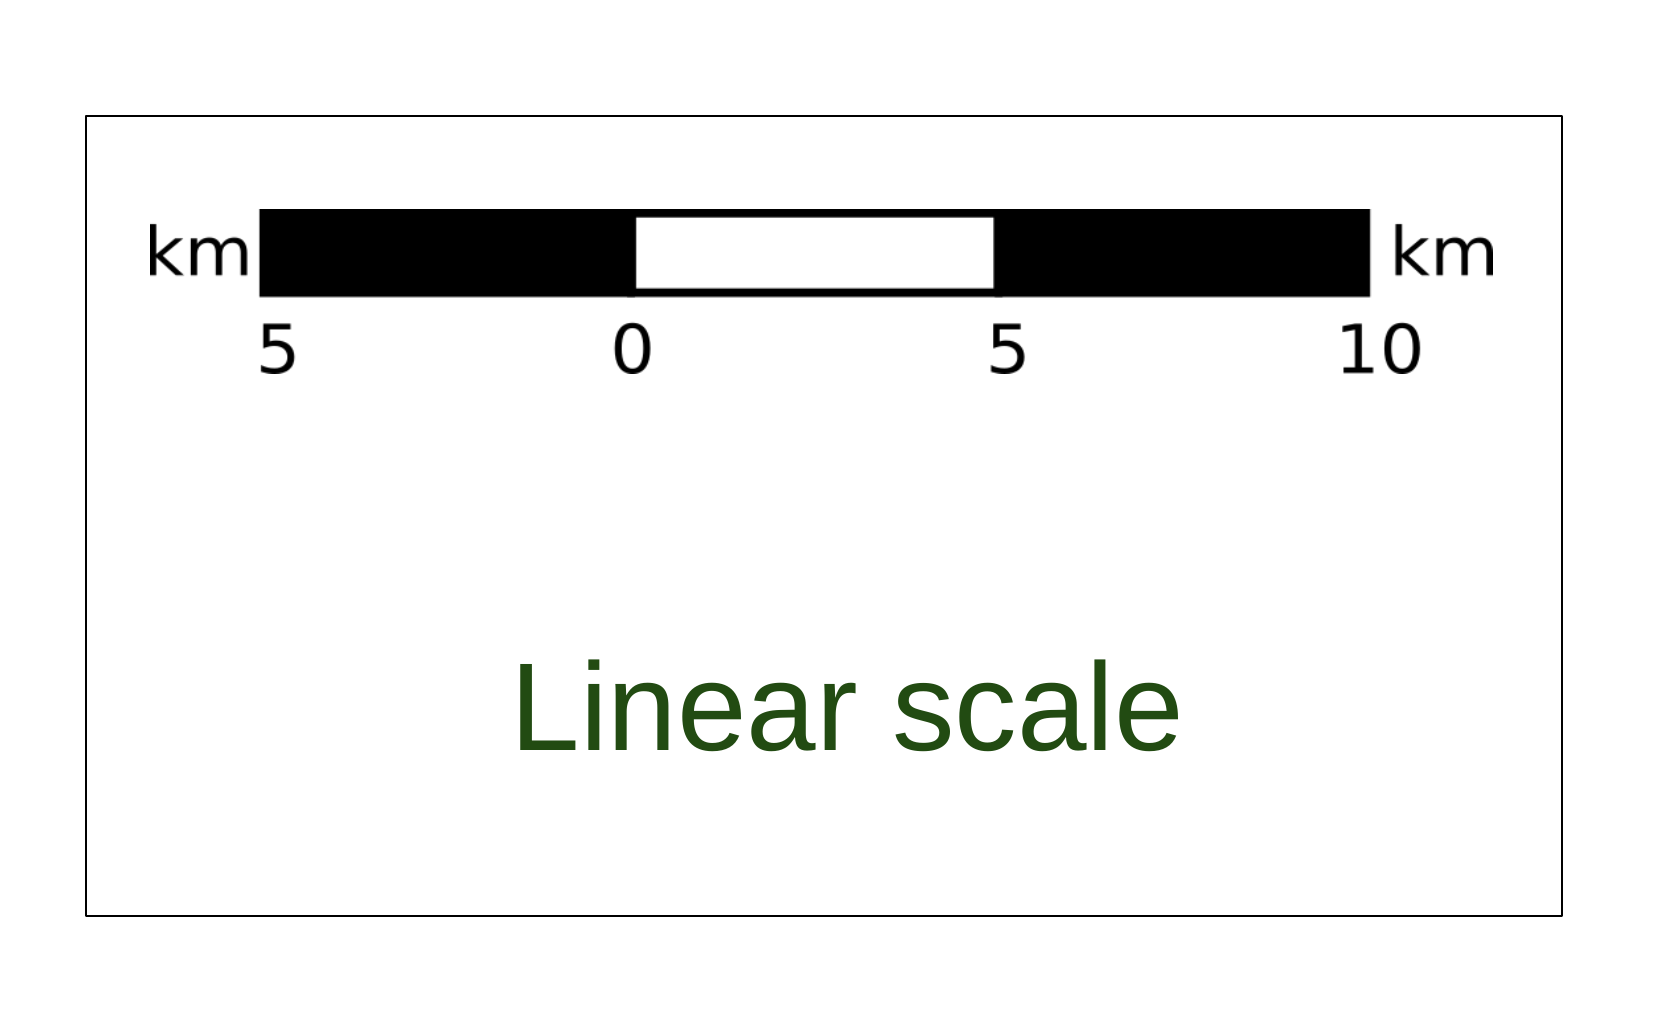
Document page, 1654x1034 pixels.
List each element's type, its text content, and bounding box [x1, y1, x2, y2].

picture [150, 209, 1493, 374]
text_box Linear scale [496, 629, 1217, 785]
text_box [85, 115, 1563, 917]
